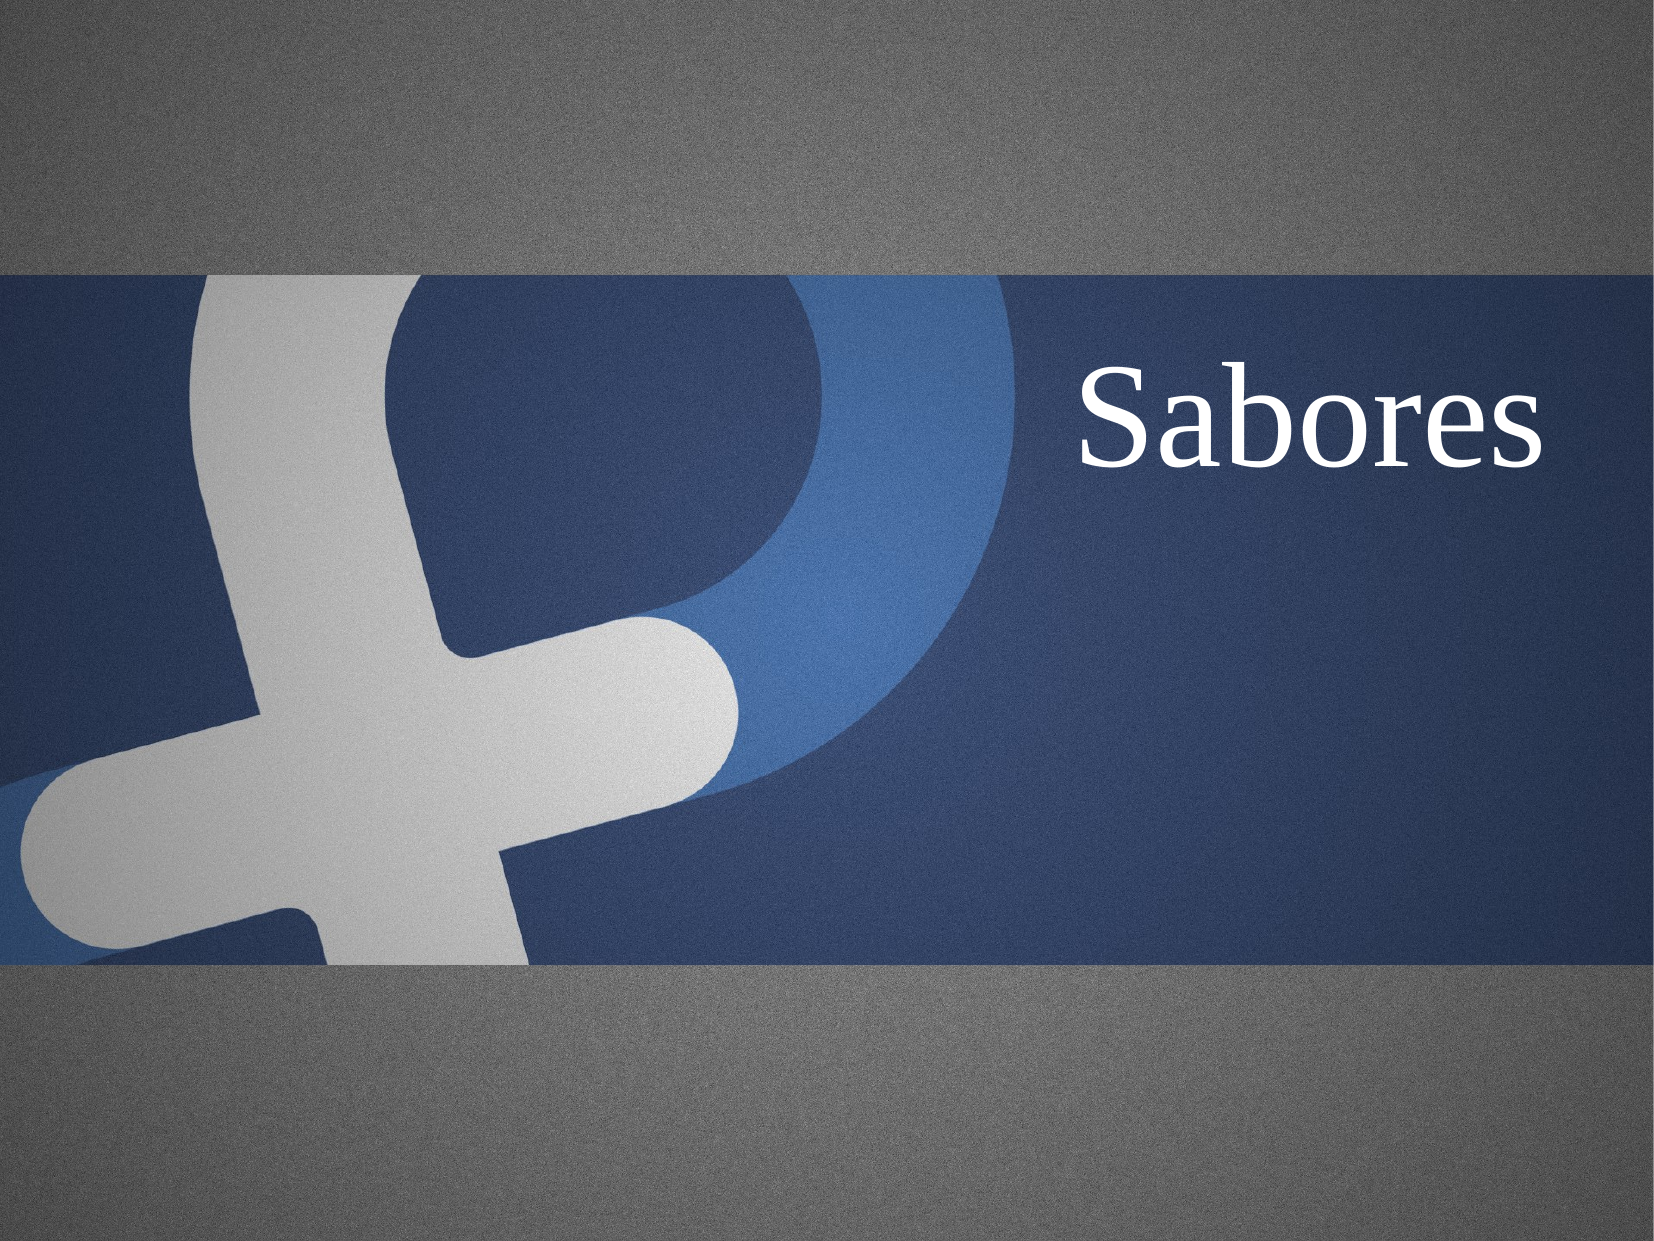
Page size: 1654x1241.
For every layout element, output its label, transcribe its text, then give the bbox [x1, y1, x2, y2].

text_box Sabores [447, 315, 1563, 654]
picture [0, 0, 1654, 1241]
